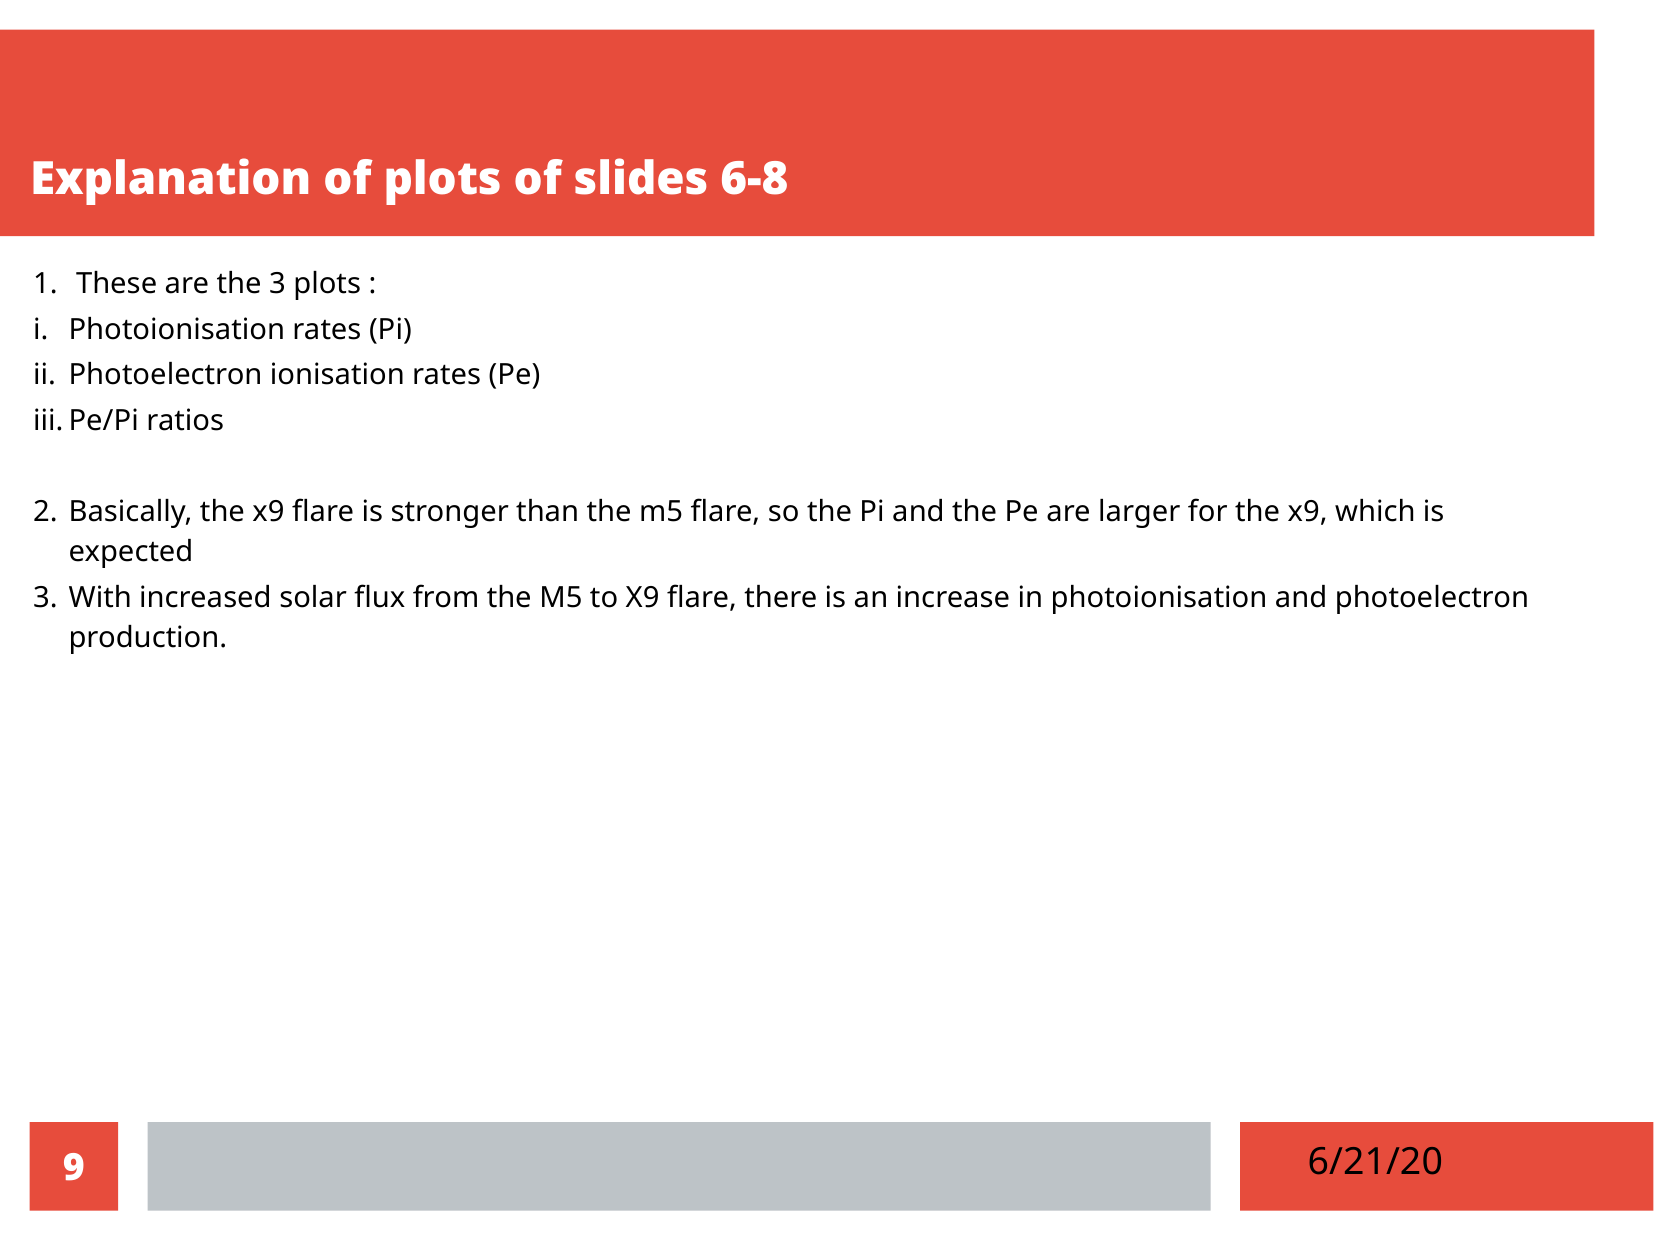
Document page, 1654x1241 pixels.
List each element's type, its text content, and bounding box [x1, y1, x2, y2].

text_box 6/21/20 [1293, 1126, 1486, 1186]
text_box These are the 3 plots : Photoionisation rates (Pi) Photoelectron ionisation rates (Pe) Pe/Pi ratios Basically, the x9 flare is stronger than the m5 flare, so the Pi and the Pe are larger for the x9, which is expected With increased solar flux from the M5 to X9 flare, there is an increase in photoionisation and photoelectron production. [18, 255, 1576, 1010]
title Explanation of plots of slides 6-8 [30, 60, 1566, 208]
